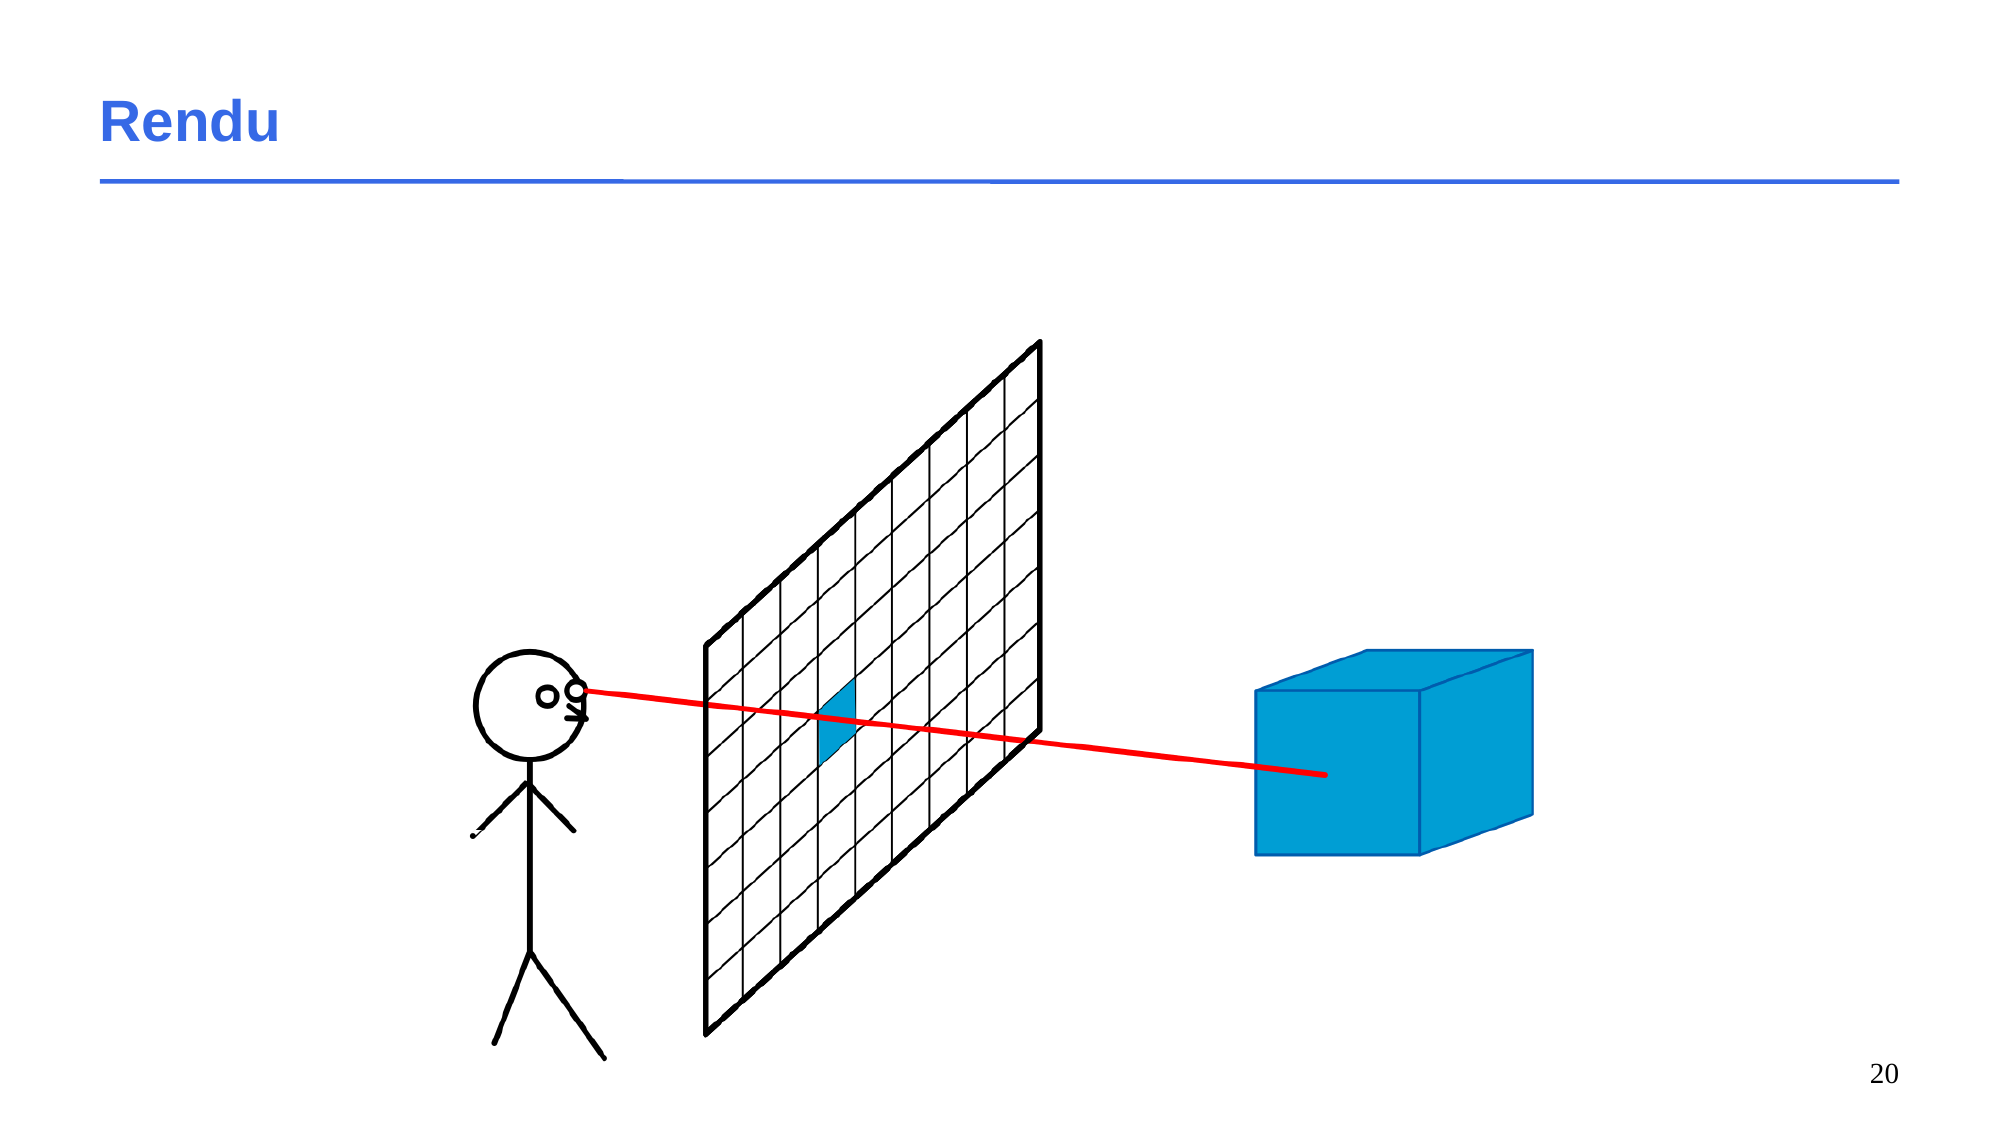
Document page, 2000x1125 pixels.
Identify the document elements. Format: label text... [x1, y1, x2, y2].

title Rendu [99, 27, 1900, 215]
picture [300, 224, 1700, 1125]
